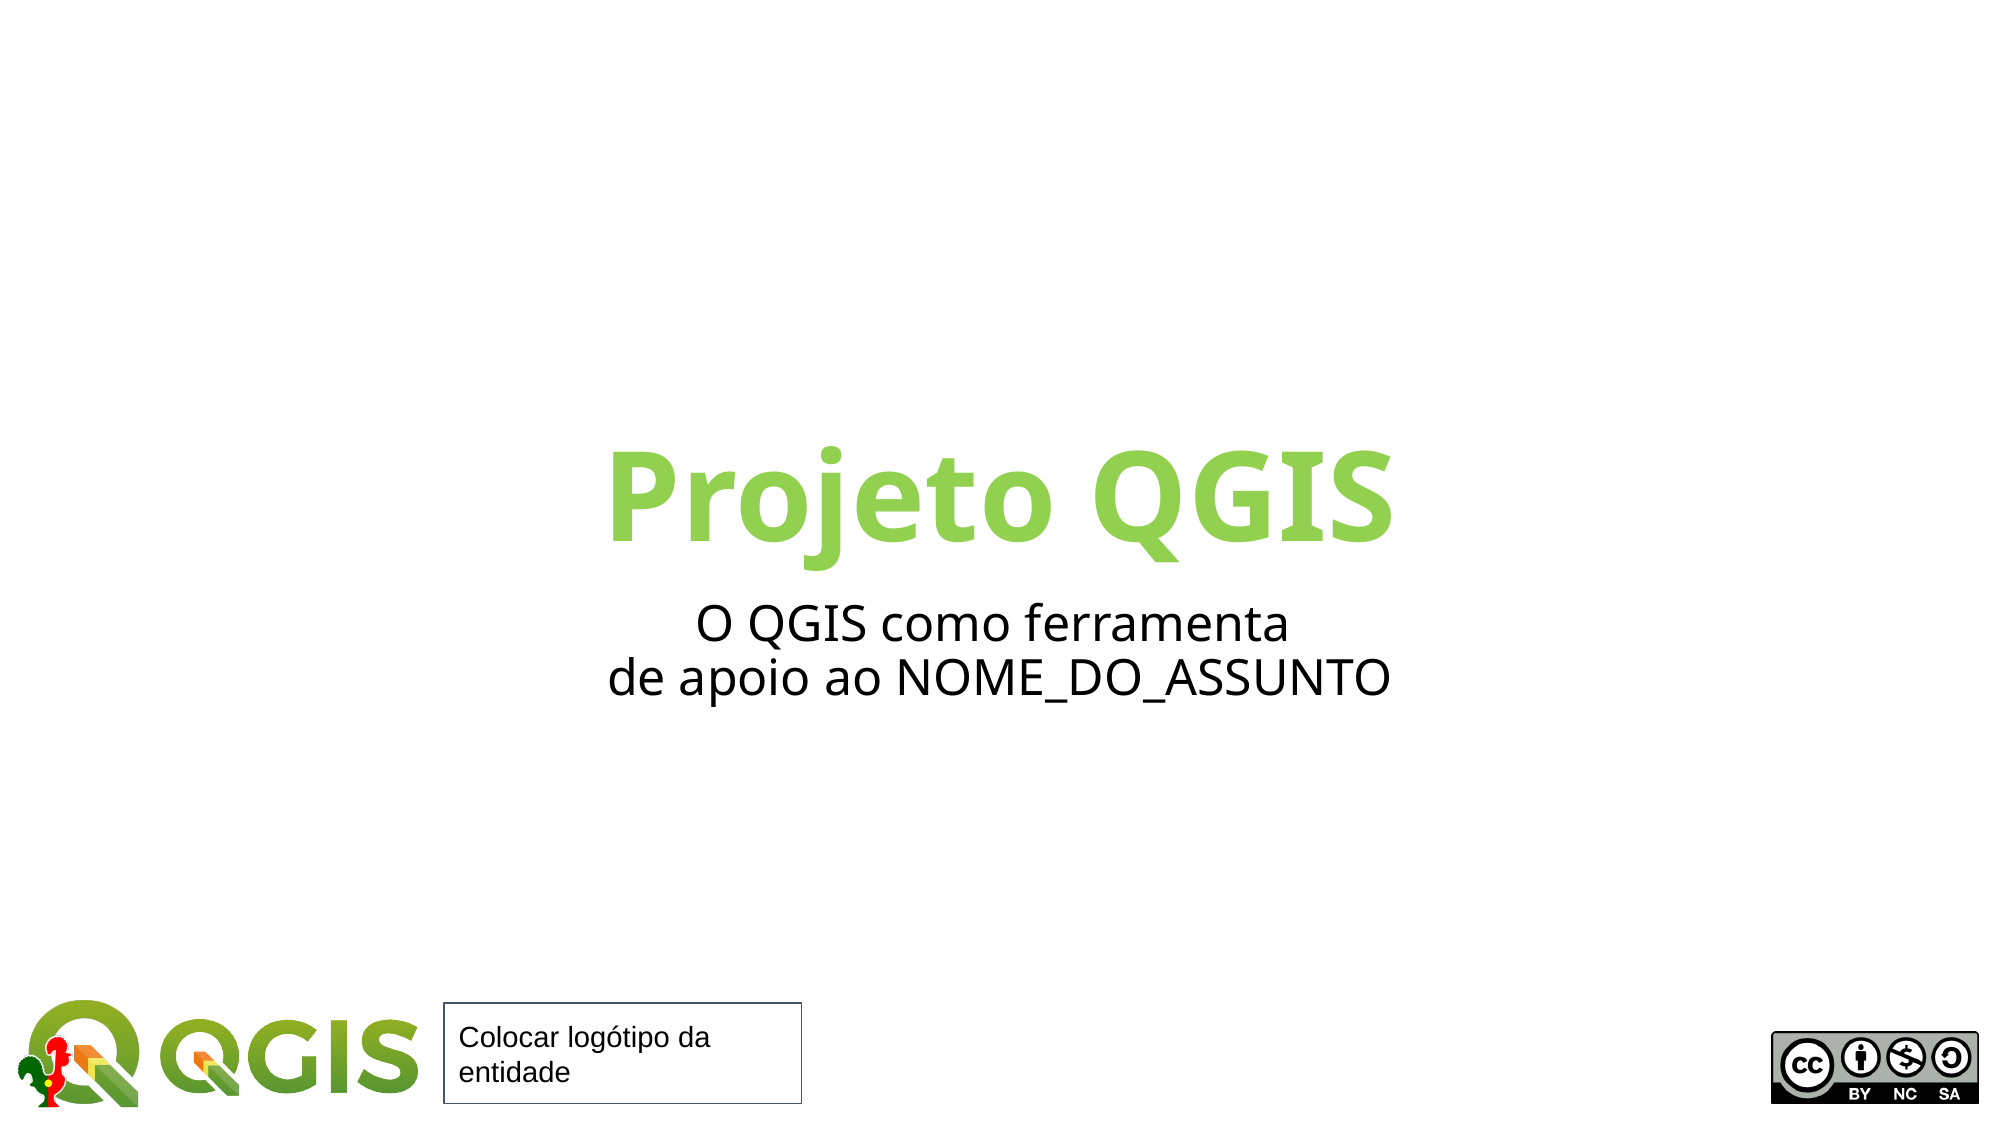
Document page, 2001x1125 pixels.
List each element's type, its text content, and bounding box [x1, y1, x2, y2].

text_box Colocar logótipo da entidade [443, 1003, 802, 1104]
subtitle O QGIS como ferramenta de apoio ao NOME_DO_ASSUNTO [249, 590, 1750, 863]
picture [1771, 1031, 1979, 1104]
title Projeto QGIS [249, 397, 1750, 576]
picture [16, 968, 475, 1125]
